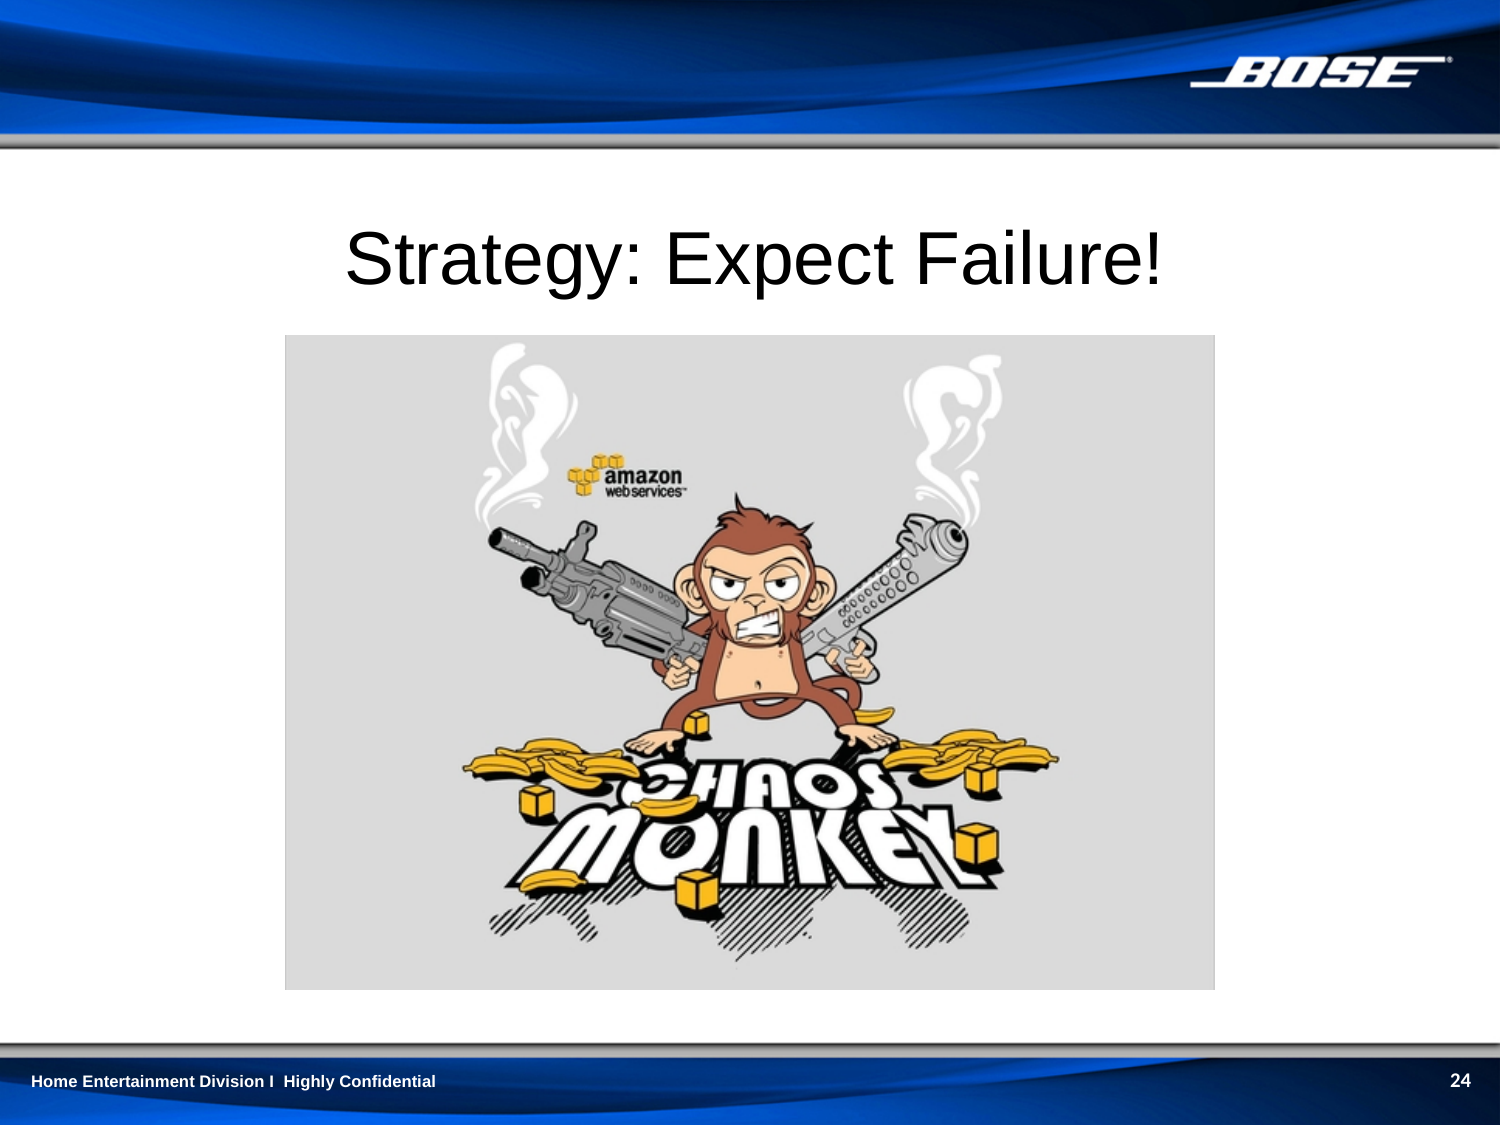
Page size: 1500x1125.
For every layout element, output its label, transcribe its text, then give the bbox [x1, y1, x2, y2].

text_box Strategy: Expect Failure! [79, 174, 1430, 334]
picture [0, 0, 1500, 1125]
